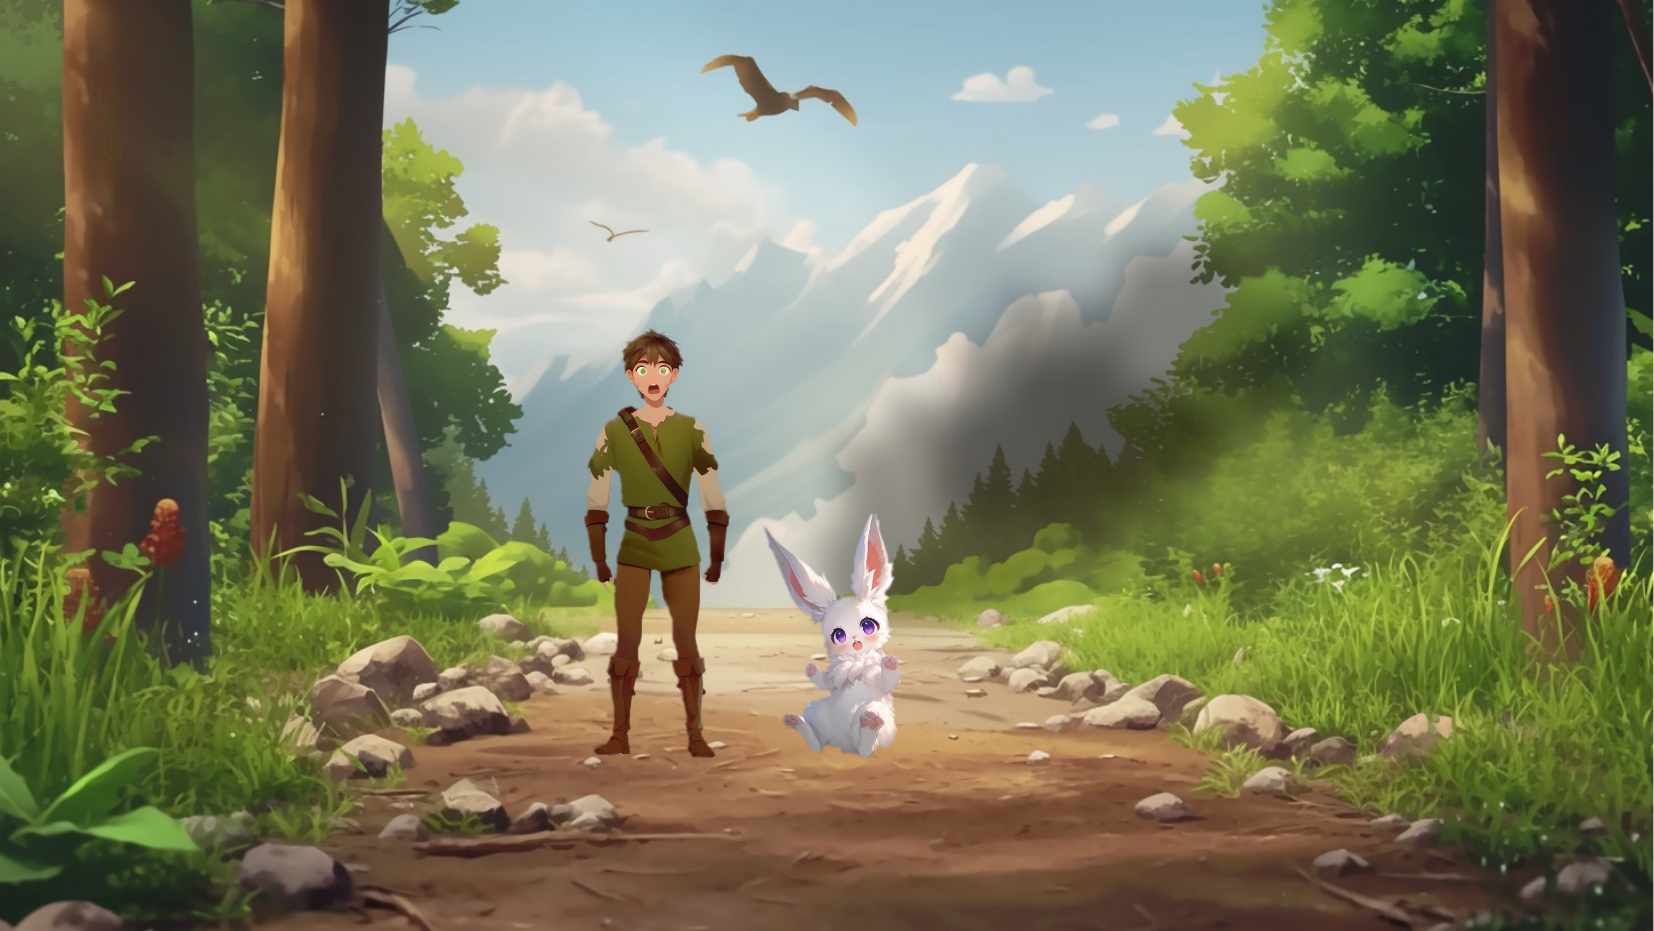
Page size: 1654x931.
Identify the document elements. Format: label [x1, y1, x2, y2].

text_box [858, 263, 1299, 603]
picture [0, 0, 1654, 931]
